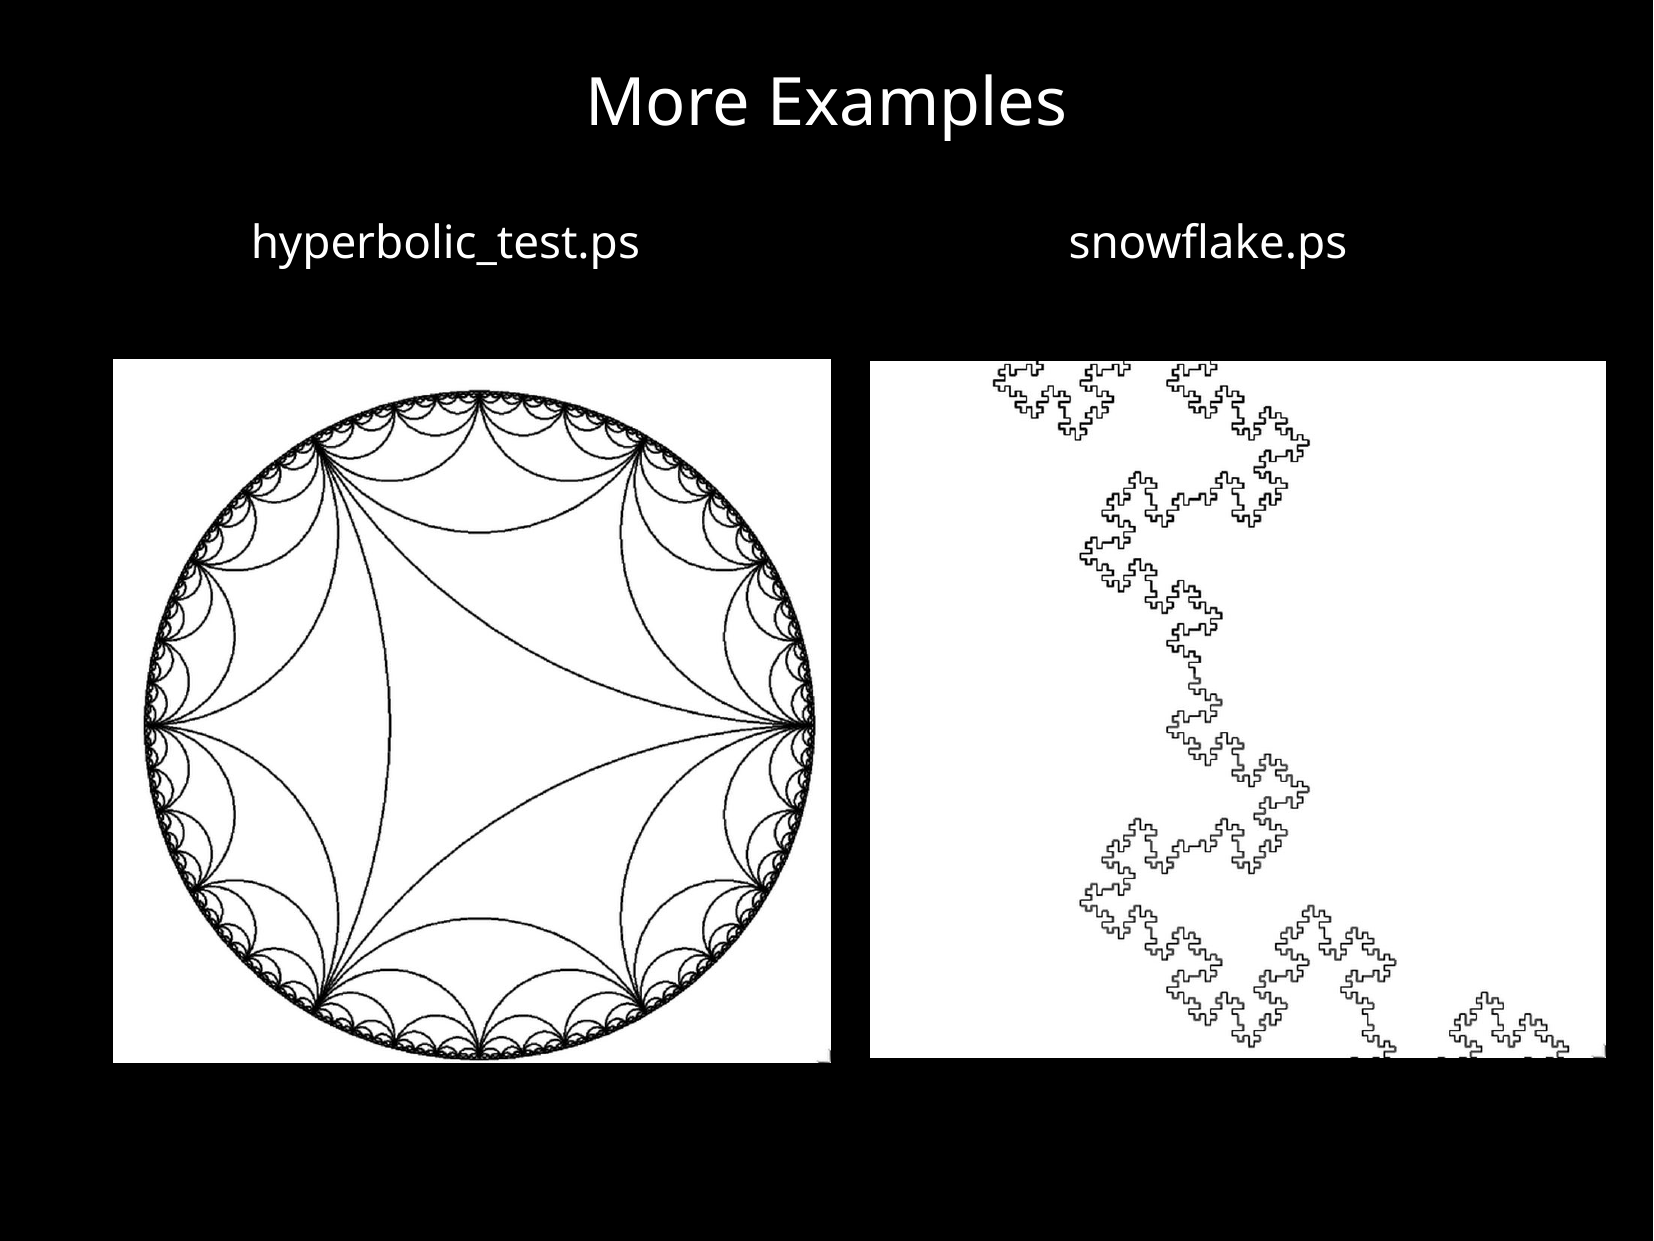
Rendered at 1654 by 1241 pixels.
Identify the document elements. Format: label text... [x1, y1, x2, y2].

picture [870, 361, 1606, 1058]
list snowflake.ps [844, 210, 1571, 301]
list hyperbolic_test.ps [82, 210, 809, 286]
picture [113, 359, 831, 1063]
title More Examples [82, 49, 1571, 151]
